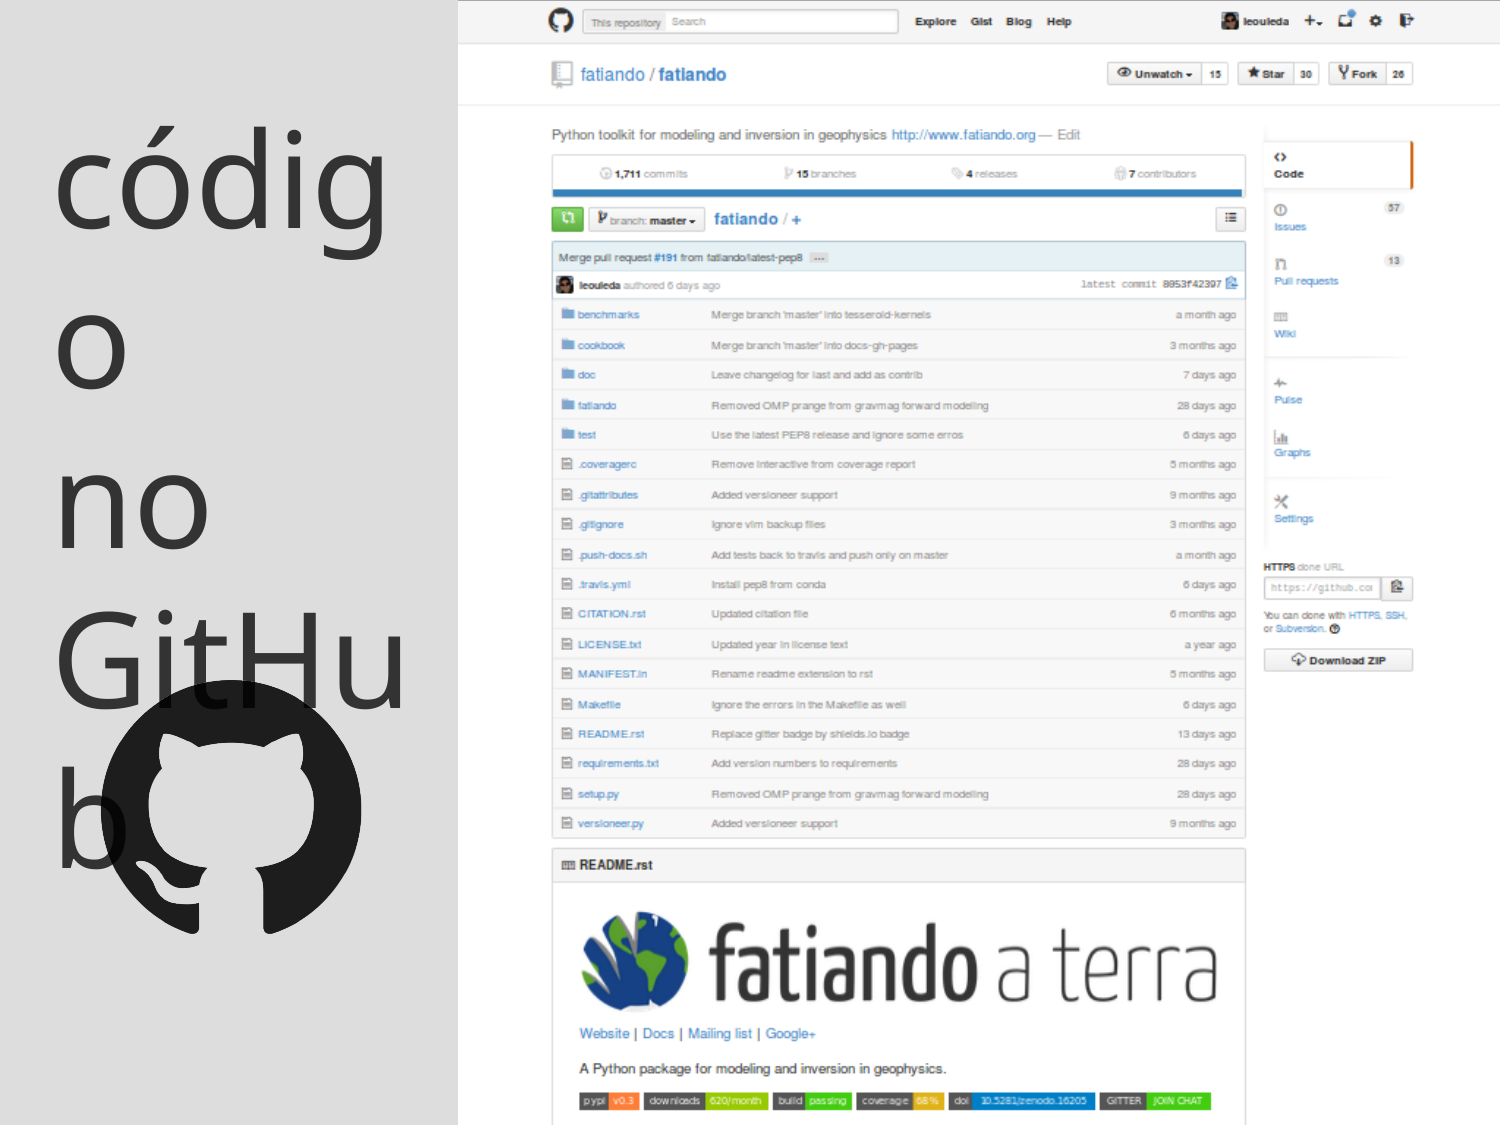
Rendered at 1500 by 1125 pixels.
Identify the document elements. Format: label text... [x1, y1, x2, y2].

title código no GitHub [16, 81, 446, 585]
picture [458, 0, 1500, 1125]
picture [96, 676, 366, 940]
